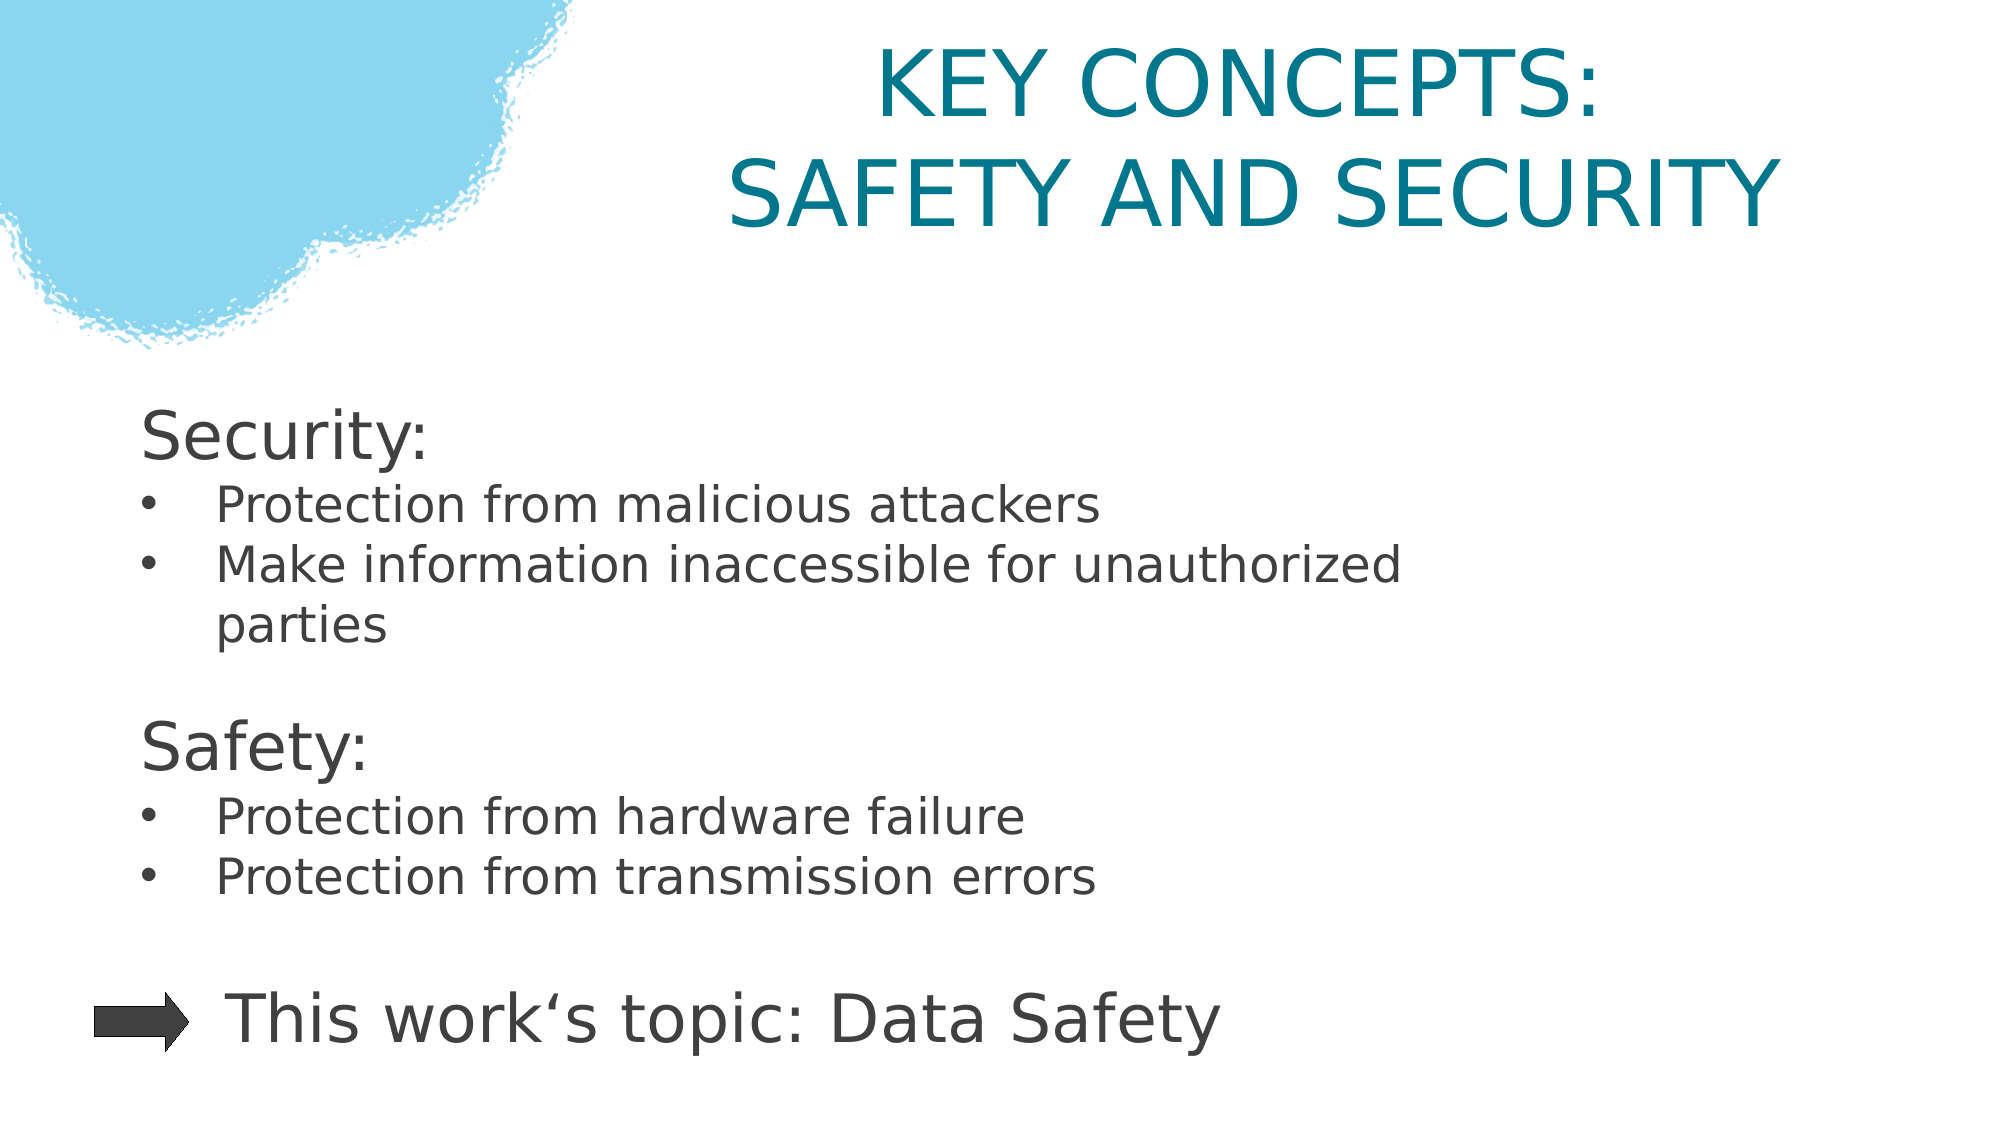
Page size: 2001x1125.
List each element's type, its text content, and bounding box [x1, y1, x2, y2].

text_box [94, 992, 189, 1052]
text_box Safety: Protection from hardware failure Protection from transmission errors [125, 696, 1433, 912]
title Key Concepts: Safety and Security [509, 0, 2000, 252]
text_box Security: Protection from malicious attackers Make information inaccessible for unauthorized parties [125, 385, 1433, 661]
text_box This work‘s topic: Data Safety [125, 968, 1433, 1063]
